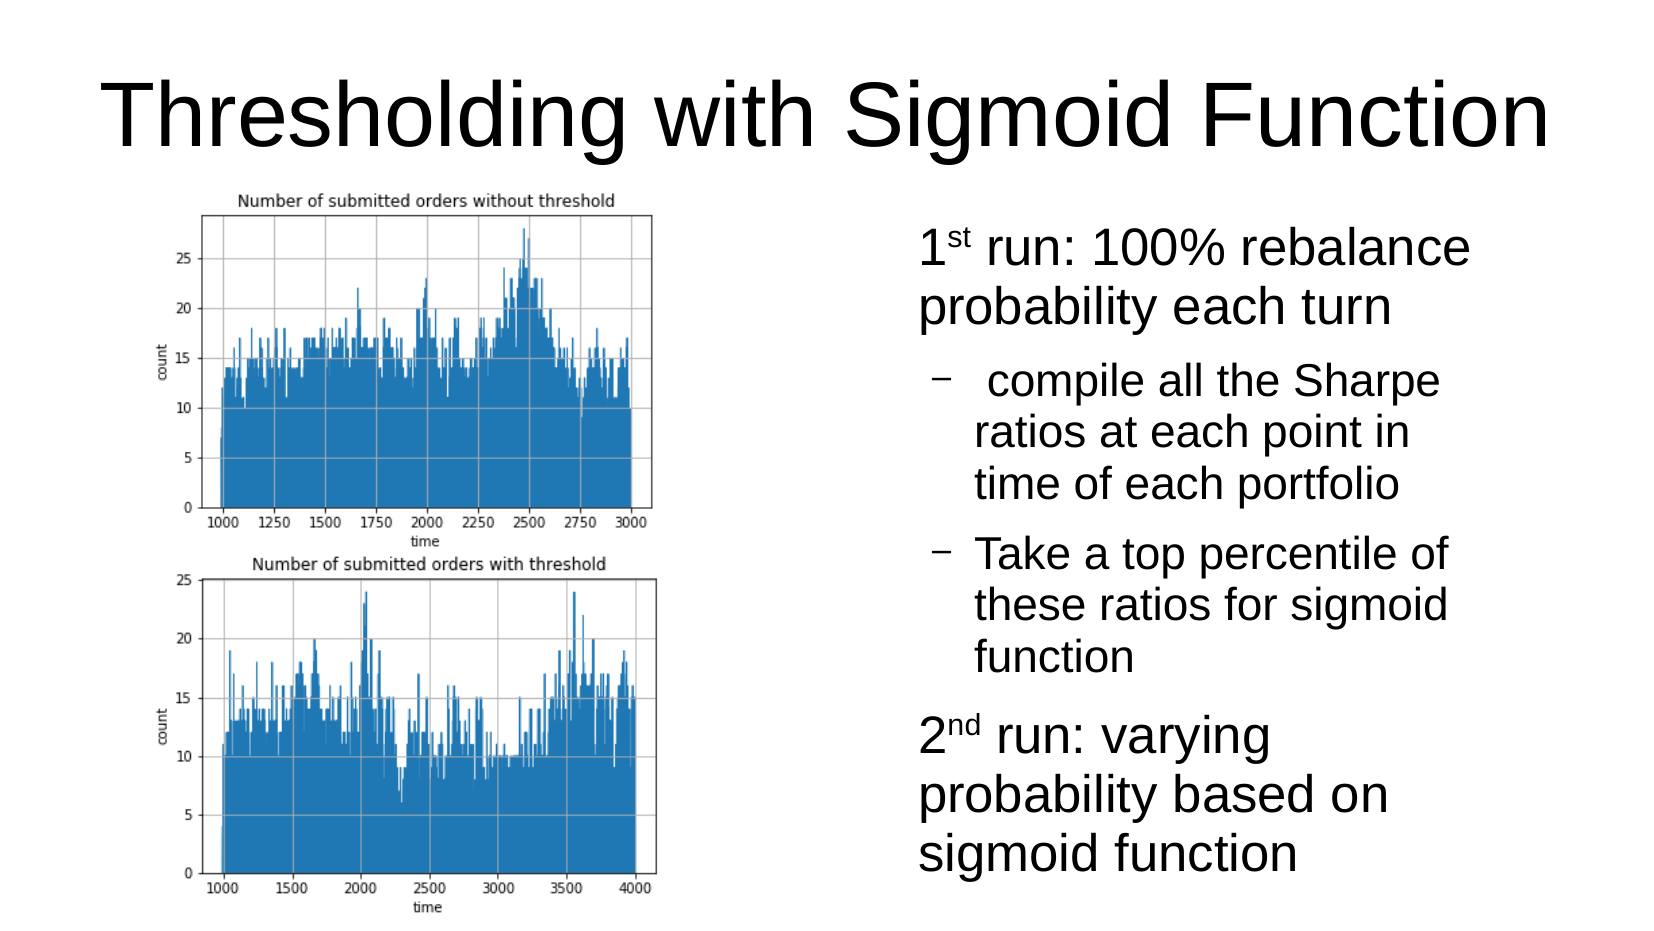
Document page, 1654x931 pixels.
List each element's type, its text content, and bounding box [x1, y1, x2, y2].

list 1st run: 100% rebalance probability each turn compile all the Sharpe ratios at each point in time of each portfolio Take a top percentile of these ratios for sigmoid function 2nd run: varying probability based on sigmoid function [862, 217, 1501, 886]
title Thresholding with Sigmoid Function [82, 37, 1571, 193]
picture [129, 168, 714, 922]
